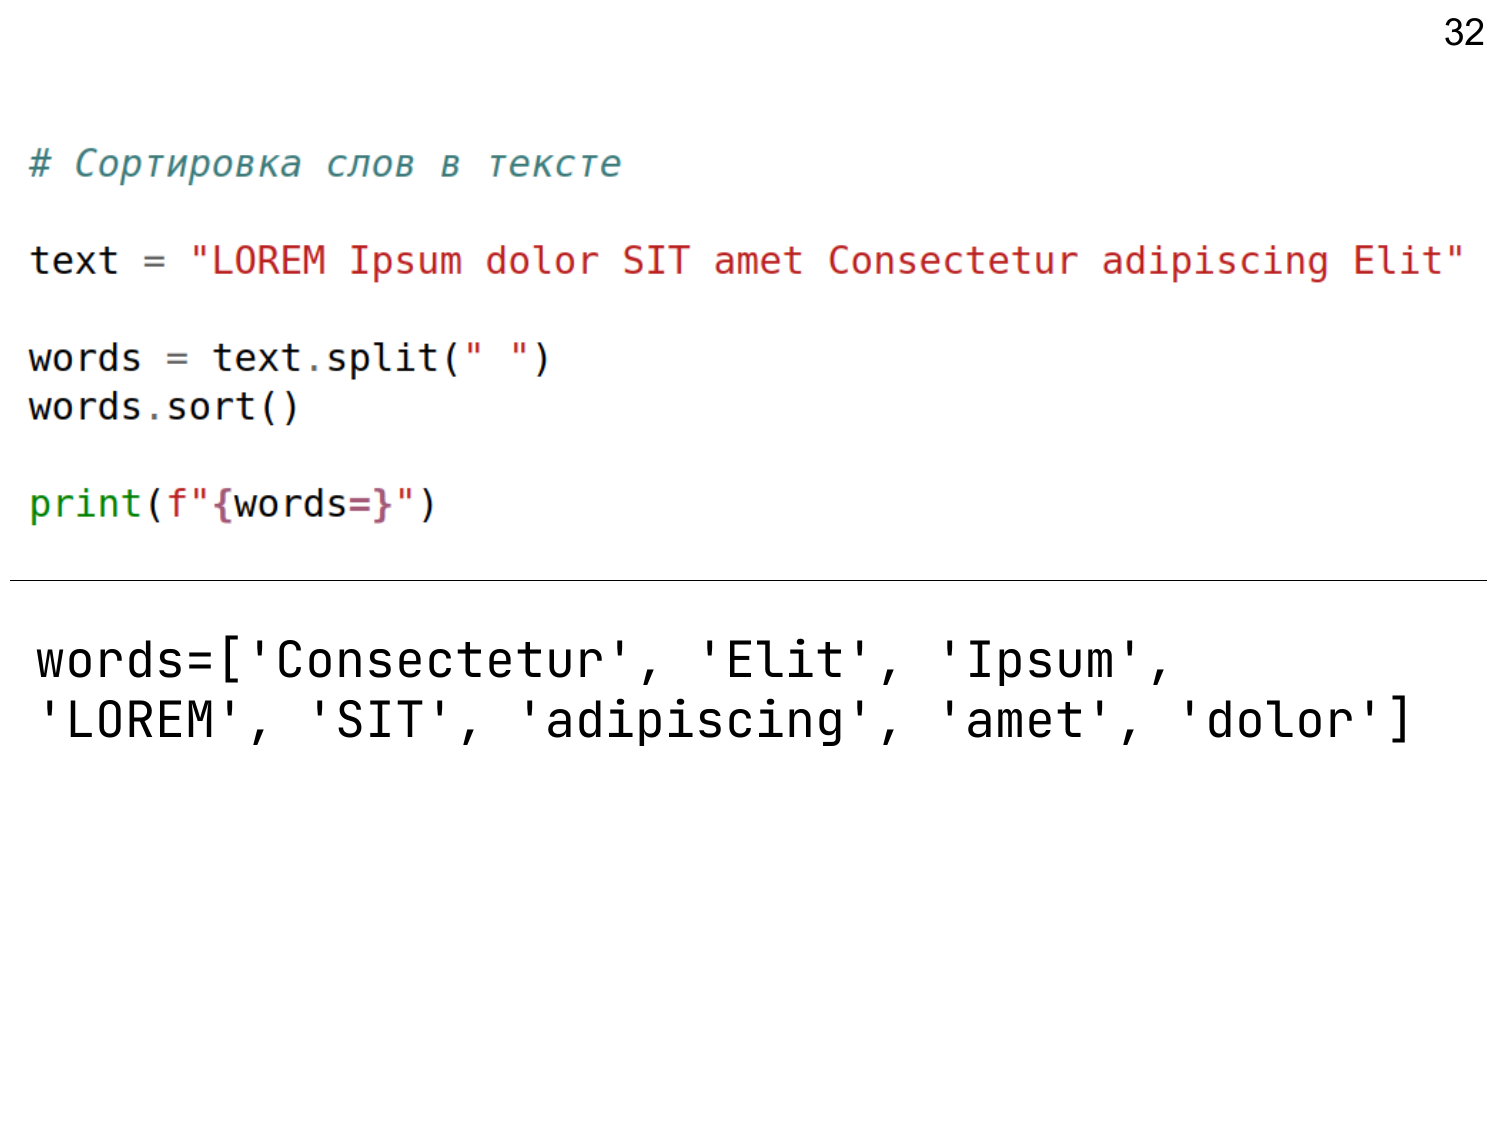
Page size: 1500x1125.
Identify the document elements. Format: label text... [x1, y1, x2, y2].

picture [15, 134, 1473, 544]
text_box words=['Consectetur', 'Elit', 'Ipsum', 'LOREM', 'SIT', 'adipiscing', 'amet', 'dolor'] [35, 620, 1458, 1088]
